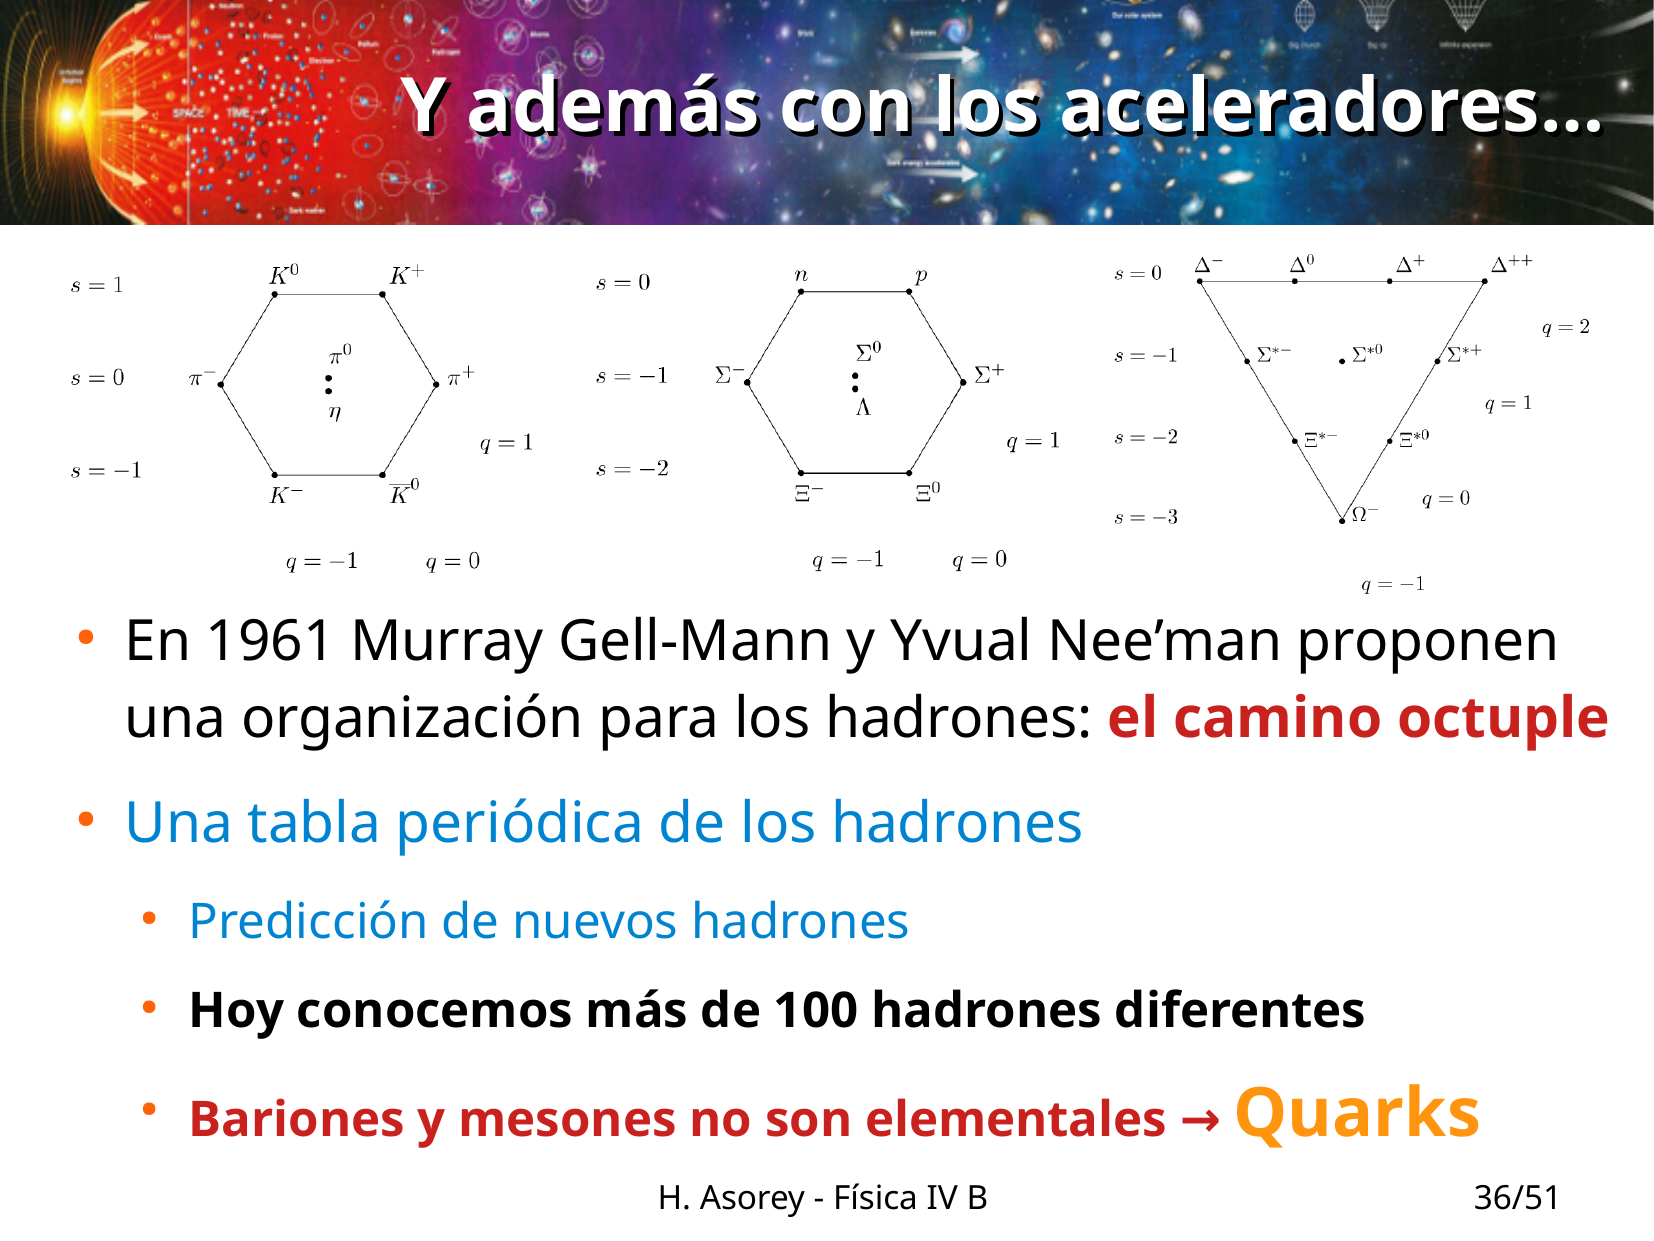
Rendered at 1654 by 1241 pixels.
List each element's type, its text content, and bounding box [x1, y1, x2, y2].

picture [572, 257, 1075, 599]
title Y además con los aceleradores… [45, 15, 1606, 191]
picture [44, 249, 548, 608]
list En 1961 Murray Gell-Mann y Yvual Nee’man proponen una organización para los hadrones: el camino octuple Una tabla periódica de los hadrones Predicción de nuevos hadrones Hoy conocemos más de 100 hadrones diferentes Bariones y mesones no son elementales → Quarks [60, 599, 1621, 1189]
picture [1099, 246, 1603, 599]
picture [0, 0, 1654, 225]
